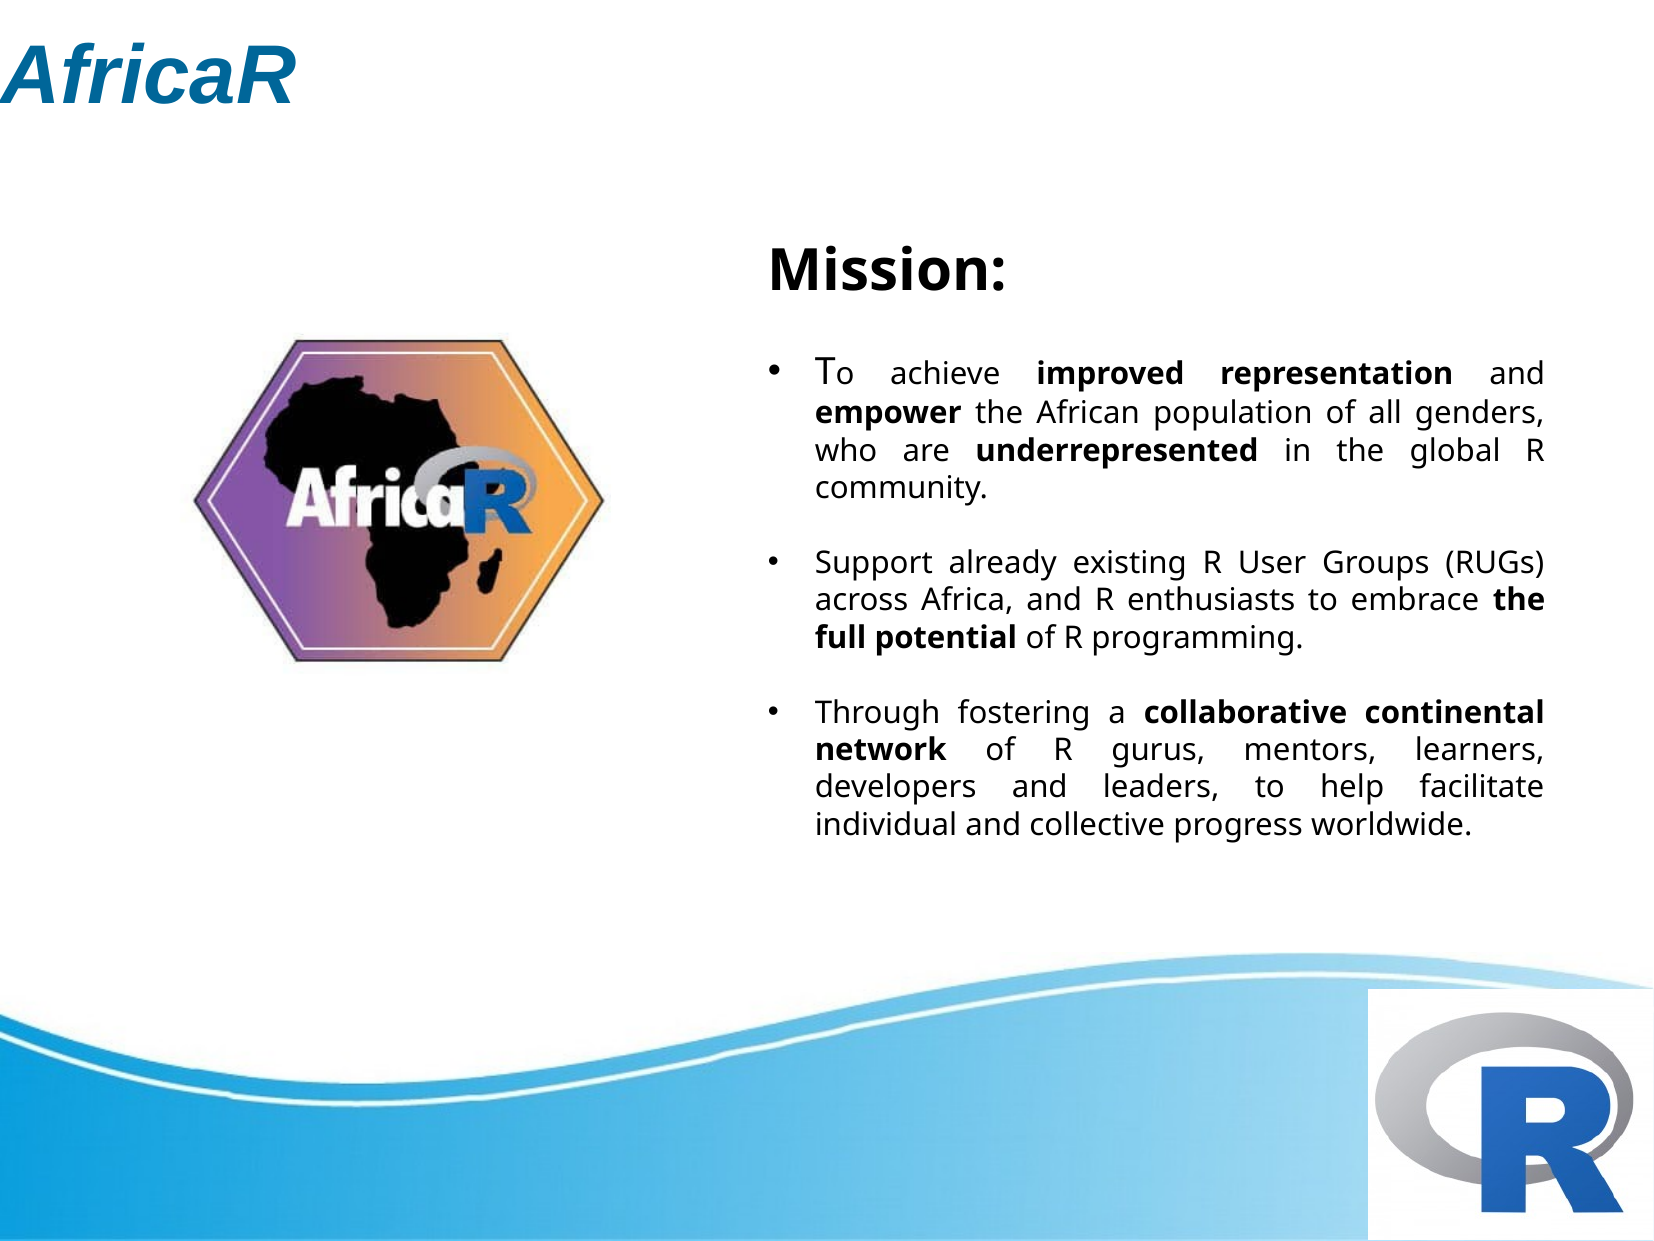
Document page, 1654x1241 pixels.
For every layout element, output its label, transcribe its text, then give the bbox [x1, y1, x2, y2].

text_box Mission: To achieve improved representation and empower the African population of all genders, who are underrepresented in the global R community. Support already existing R User Groups (RUGs) across Africa, and R enthusiasts to embrace the full potential of R programming. Through fostering a collaborative continental network of R gurus, mentors, learners, developers and leaders, to help facilitate individual and collective progress worldwide. [753, 225, 1561, 895]
picture [0, 952, 1654, 1241]
title AfricaR [0, 0, 1261, 151]
picture [41, 227, 759, 783]
